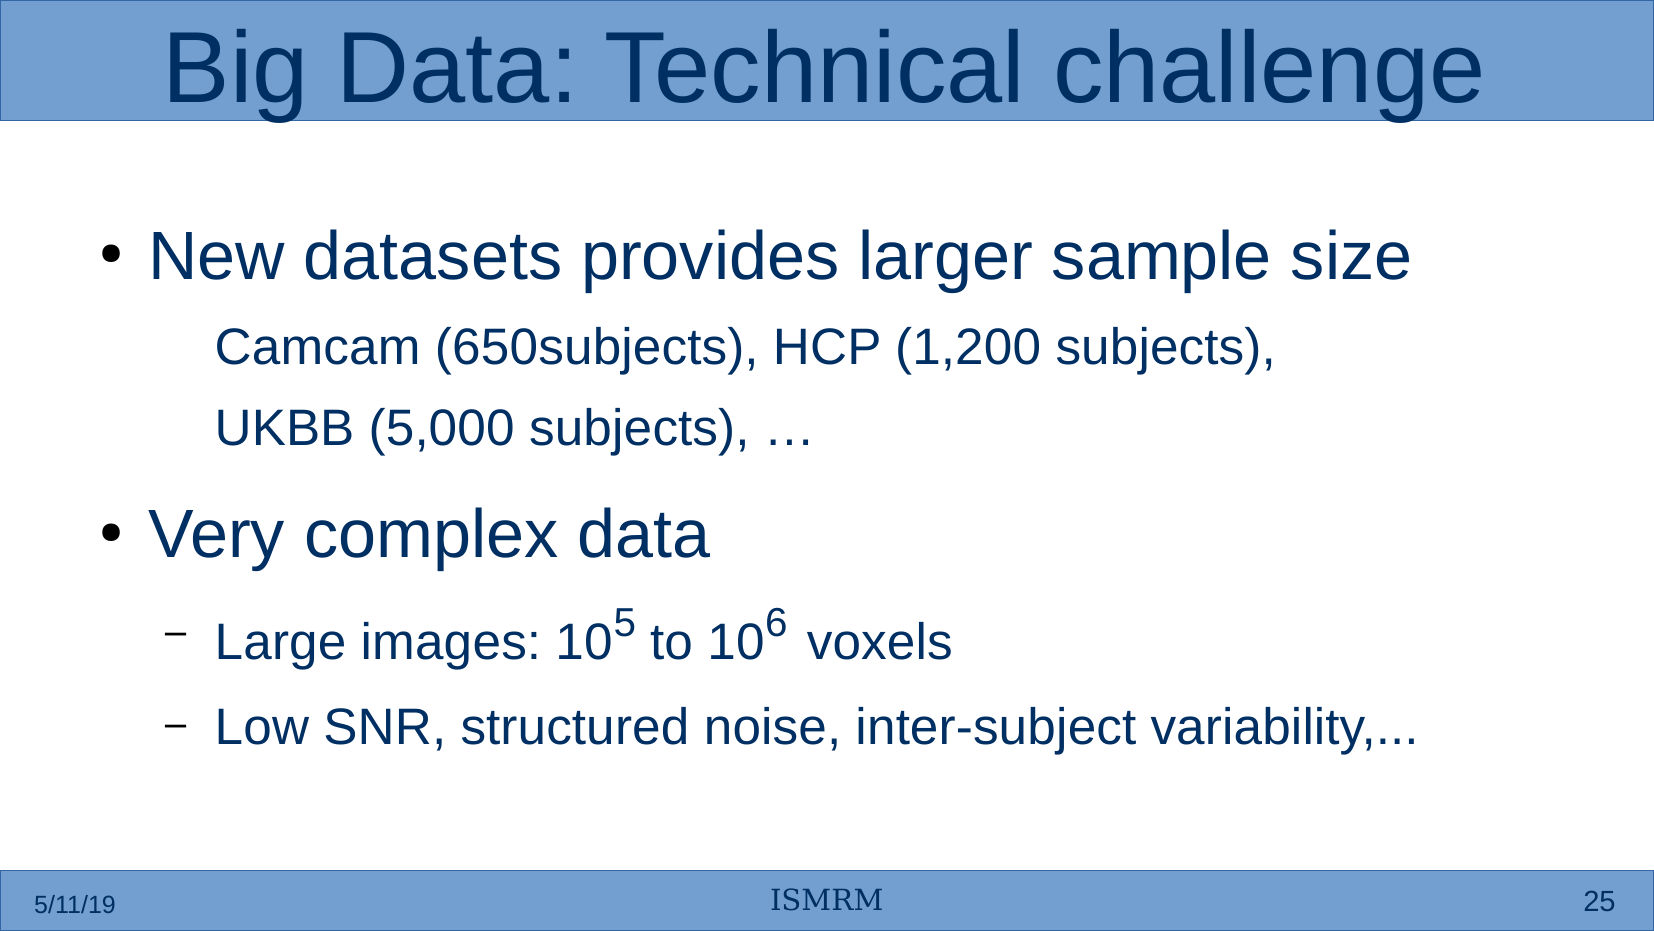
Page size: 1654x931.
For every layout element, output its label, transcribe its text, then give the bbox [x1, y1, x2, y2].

title Big Data: Technical challenge [0, 15, 1651, 121]
list New datasets provides larger sample size Camcam (650subjects), HCP (1,200 subjects), UKBB (5,000 subjects), … Very complex data Large images: 105 to 106 voxels Low SNR, structured noise, inter-subject variability,... [82, 217, 1571, 758]
